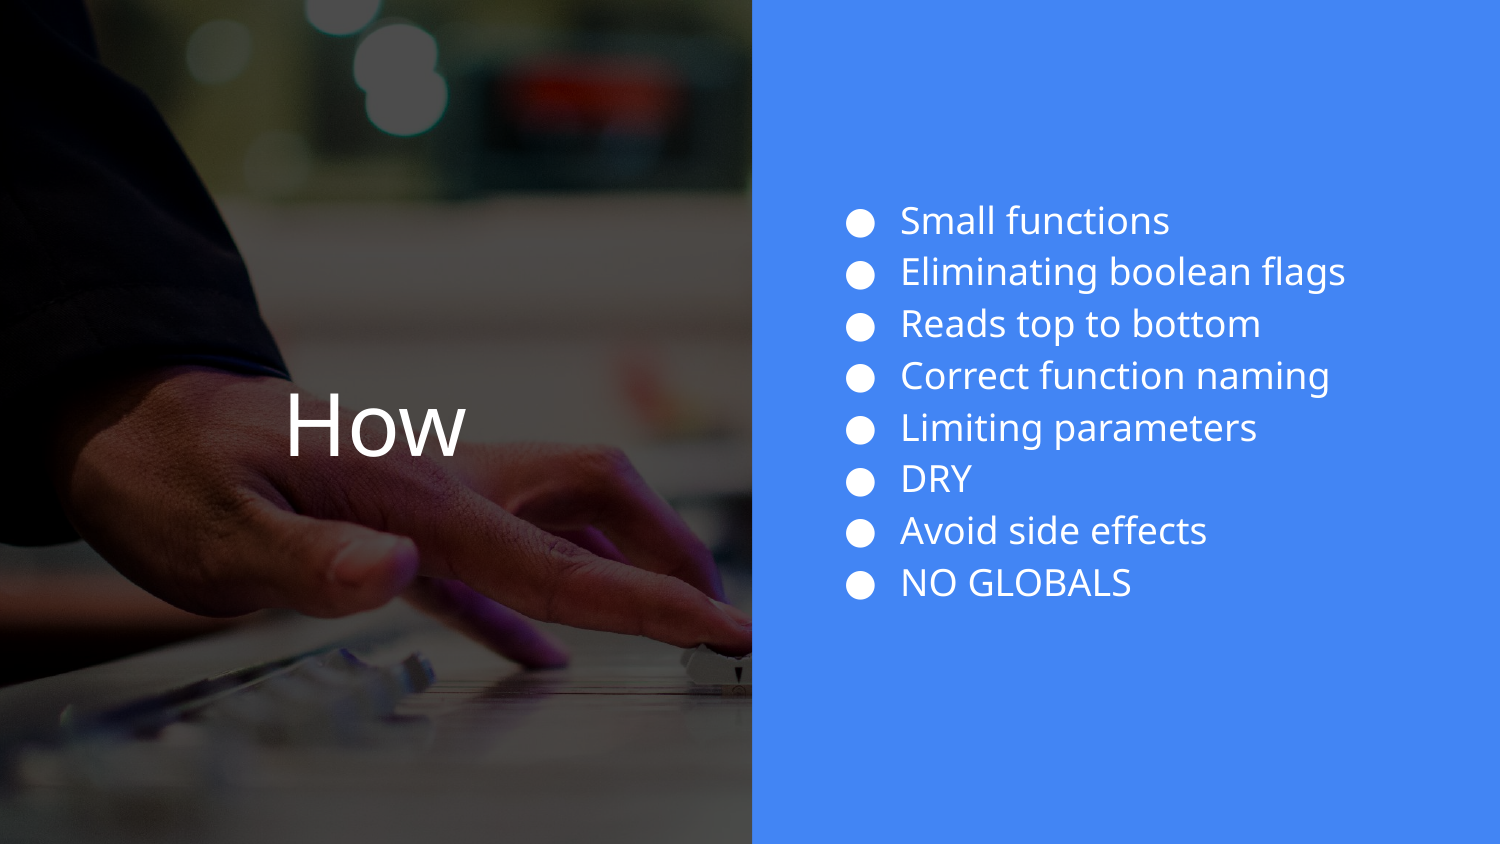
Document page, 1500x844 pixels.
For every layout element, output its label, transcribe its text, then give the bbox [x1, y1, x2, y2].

list Small functions Eliminating boolean flags Reads top to bottom Correct function naming Limiting parameters DRY Avoid side effects NO GLOBALS [810, 93, 1440, 700]
picture [0, 0, 753, 844]
title How [43, 300, 708, 544]
